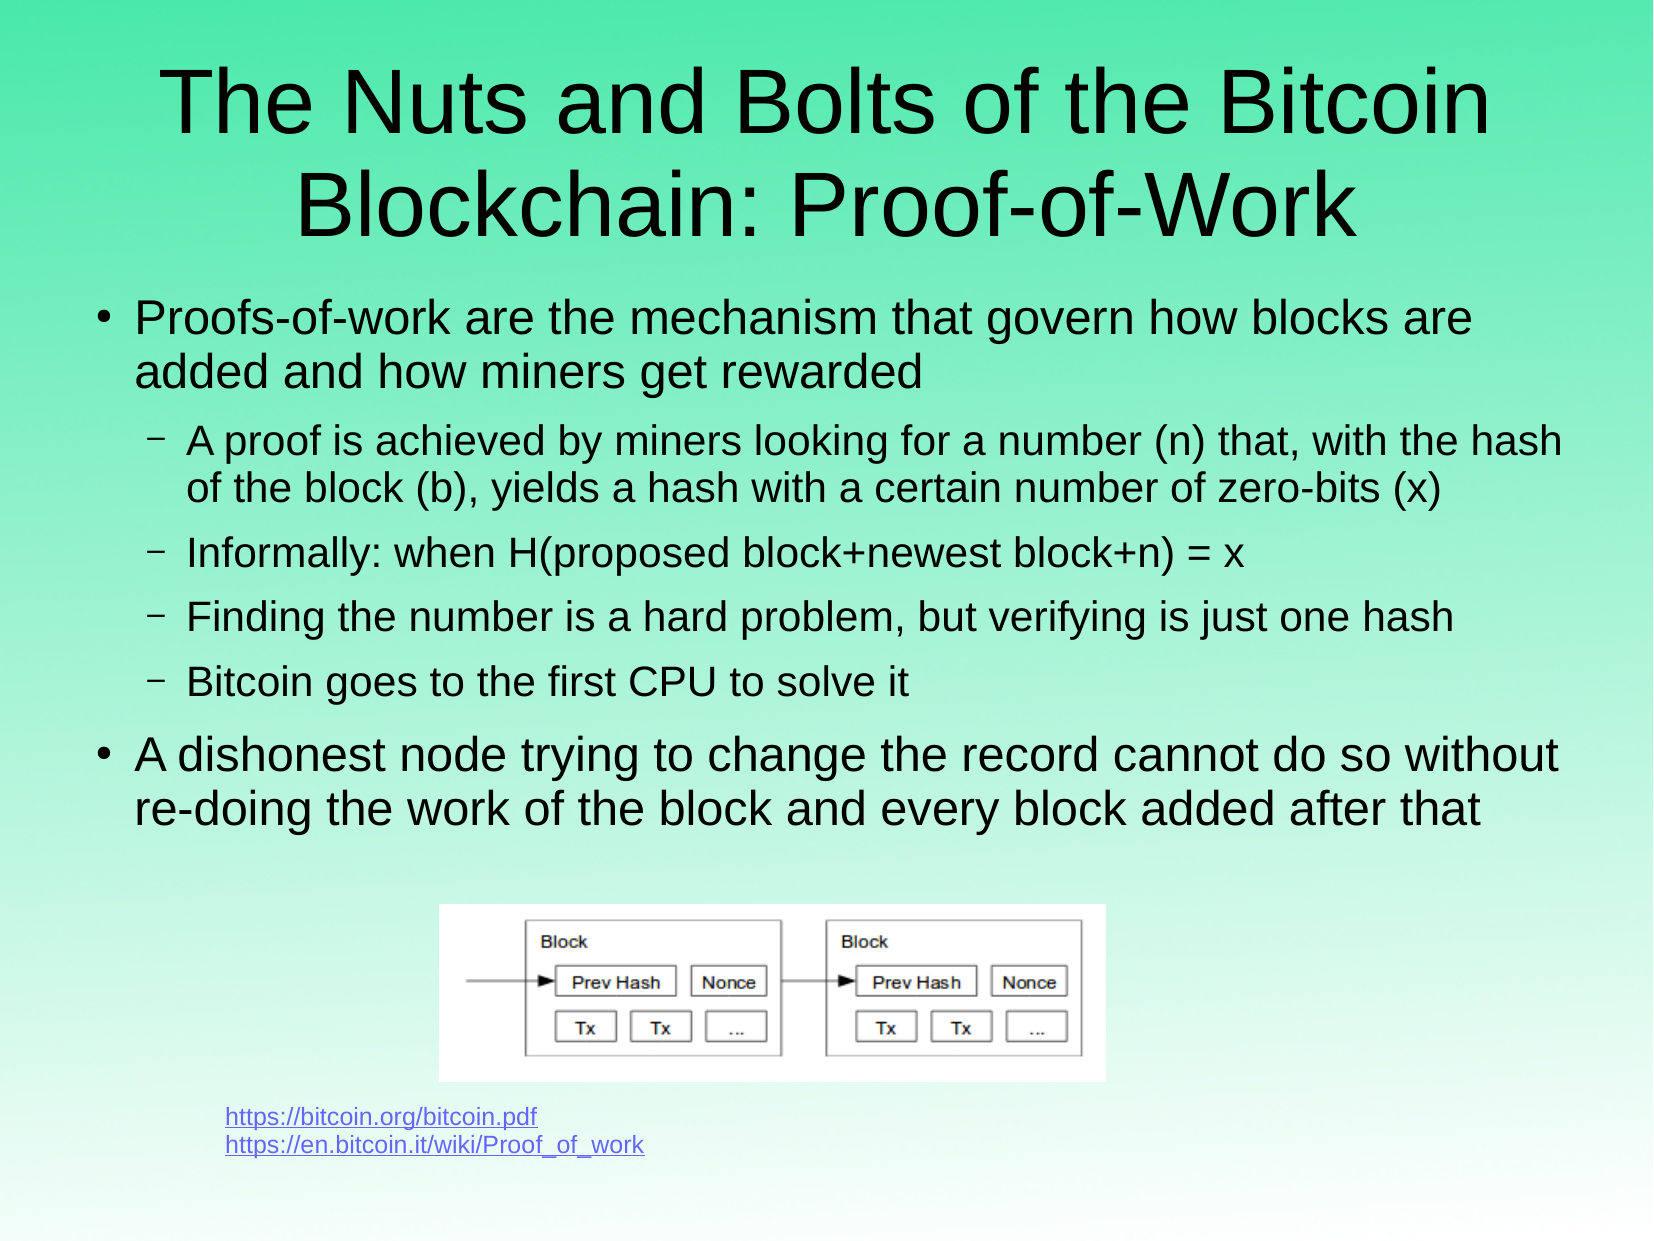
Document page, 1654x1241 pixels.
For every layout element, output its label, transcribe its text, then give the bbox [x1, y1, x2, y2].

picture [0, 0, 1654, 1241]
text_box https://bitcoin.org/bitcoin.pdf https://en.bitcoin.it/wiki/Proof_of_work [210, 1095, 1021, 1195]
list Proofs-of-work are the mechanism that govern how blocks are added and how miners get rewarded A proof is achieved by miners looking for a number (n) that, with the hash of the block (b), yields a hash with a certain number of zero-bits (x) Informally: when H(proposed block+newest block+n) = x Finding the number is a hard problem, but verifying is just one hash Bitcoin goes to the first CPU to solve it A dishonest node trying to change the record cannot do so without re-doing the work of the block and every block added after that [82, 290, 1571, 931]
title The Nuts and Bolts of the Bitcoin Blockchain: Proof-of-Work [82, 49, 1571, 257]
